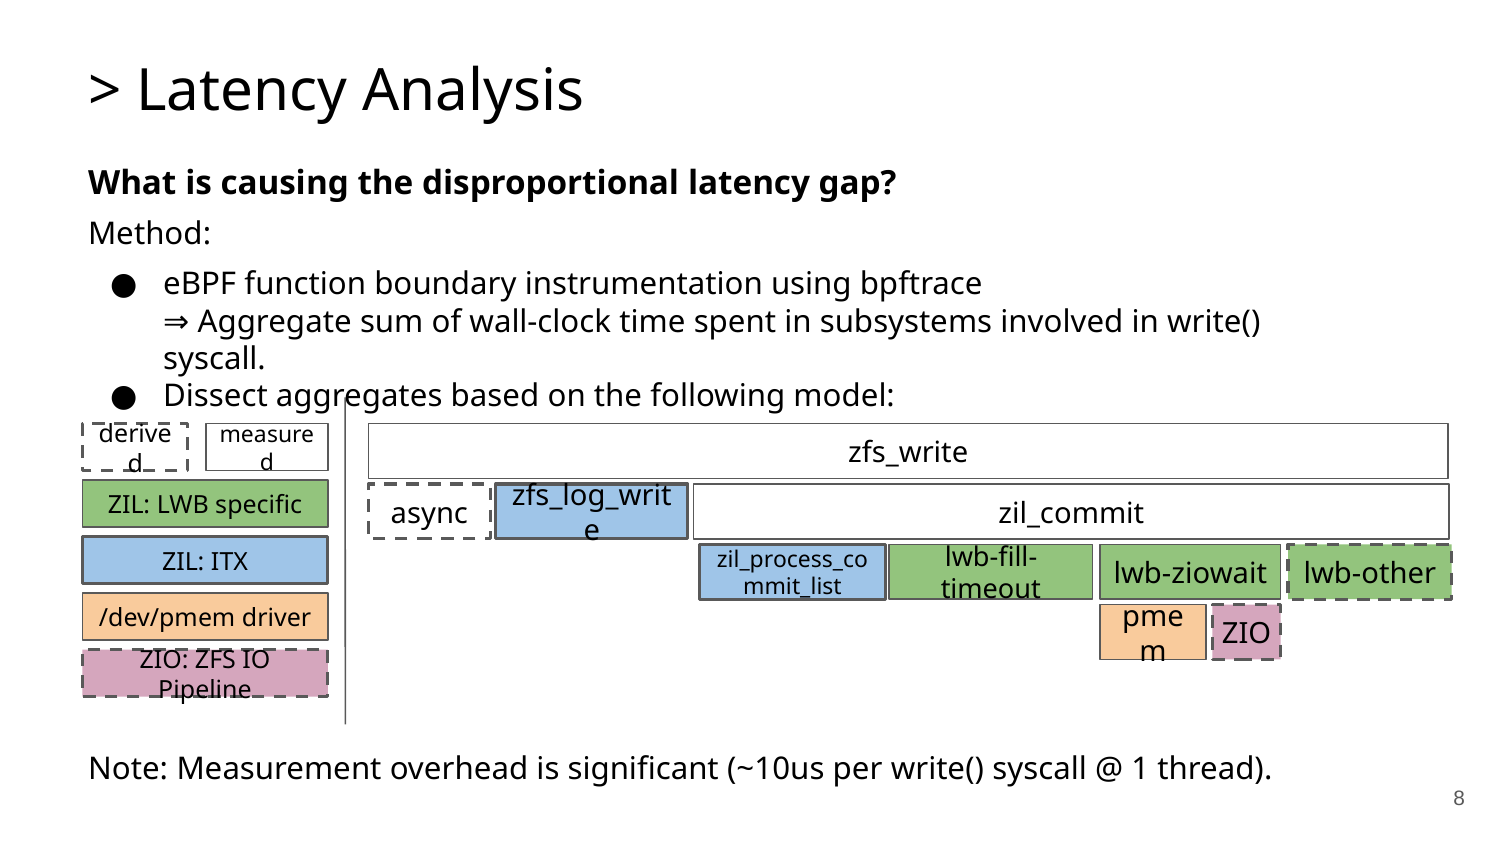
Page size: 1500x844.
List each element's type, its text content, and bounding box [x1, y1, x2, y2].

slide_number <number> [1389, 764, 1480, 830]
text_box zfs_write [368, 423, 1448, 479]
text_box async [368, 483, 491, 539]
text_box ZIL: LWB specific [82, 480, 328, 528]
text_box measured [205, 423, 328, 471]
text_box pmem [1144, 647, 1151, 660]
text_box zfs_log_write [495, 483, 688, 539]
text_box zil_process_commit_list [699, 544, 886, 600]
text_box zil_commit [693, 483, 1450, 539]
text_box lwb-other [1288, 544, 1452, 600]
text_box ZIO: ZFS IO Pipeline [82, 649, 328, 697]
text_box ZIO [1212, 604, 1281, 660]
text_box What is causing the disproportional latency gap? Method: eBPF function boundary instrumentation using bpftrace ⇒ Aggregate sum of wall-clock time spent in subsystems involved in write() syscall. Dissect aggregates based on the following model: [73, 145, 1370, 478]
text_box Note: Measurement overhead is significant (~10us per write() syscall @ 1 thread). [73, 733, 1370, 817]
text_box pmem [1100, 604, 1206, 660]
text_box derived [82, 423, 188, 471]
text_box lwb-ziowait [1100, 544, 1281, 600]
text_box pmem [1154, 647, 1161, 660]
title > Latency Analysis [73, 33, 1412, 165]
text_box ZIL: ITX [82, 536, 328, 584]
text_box /dev/pmem driver [82, 593, 328, 641]
text_box lwb-fill-timeout [889, 544, 1093, 600]
